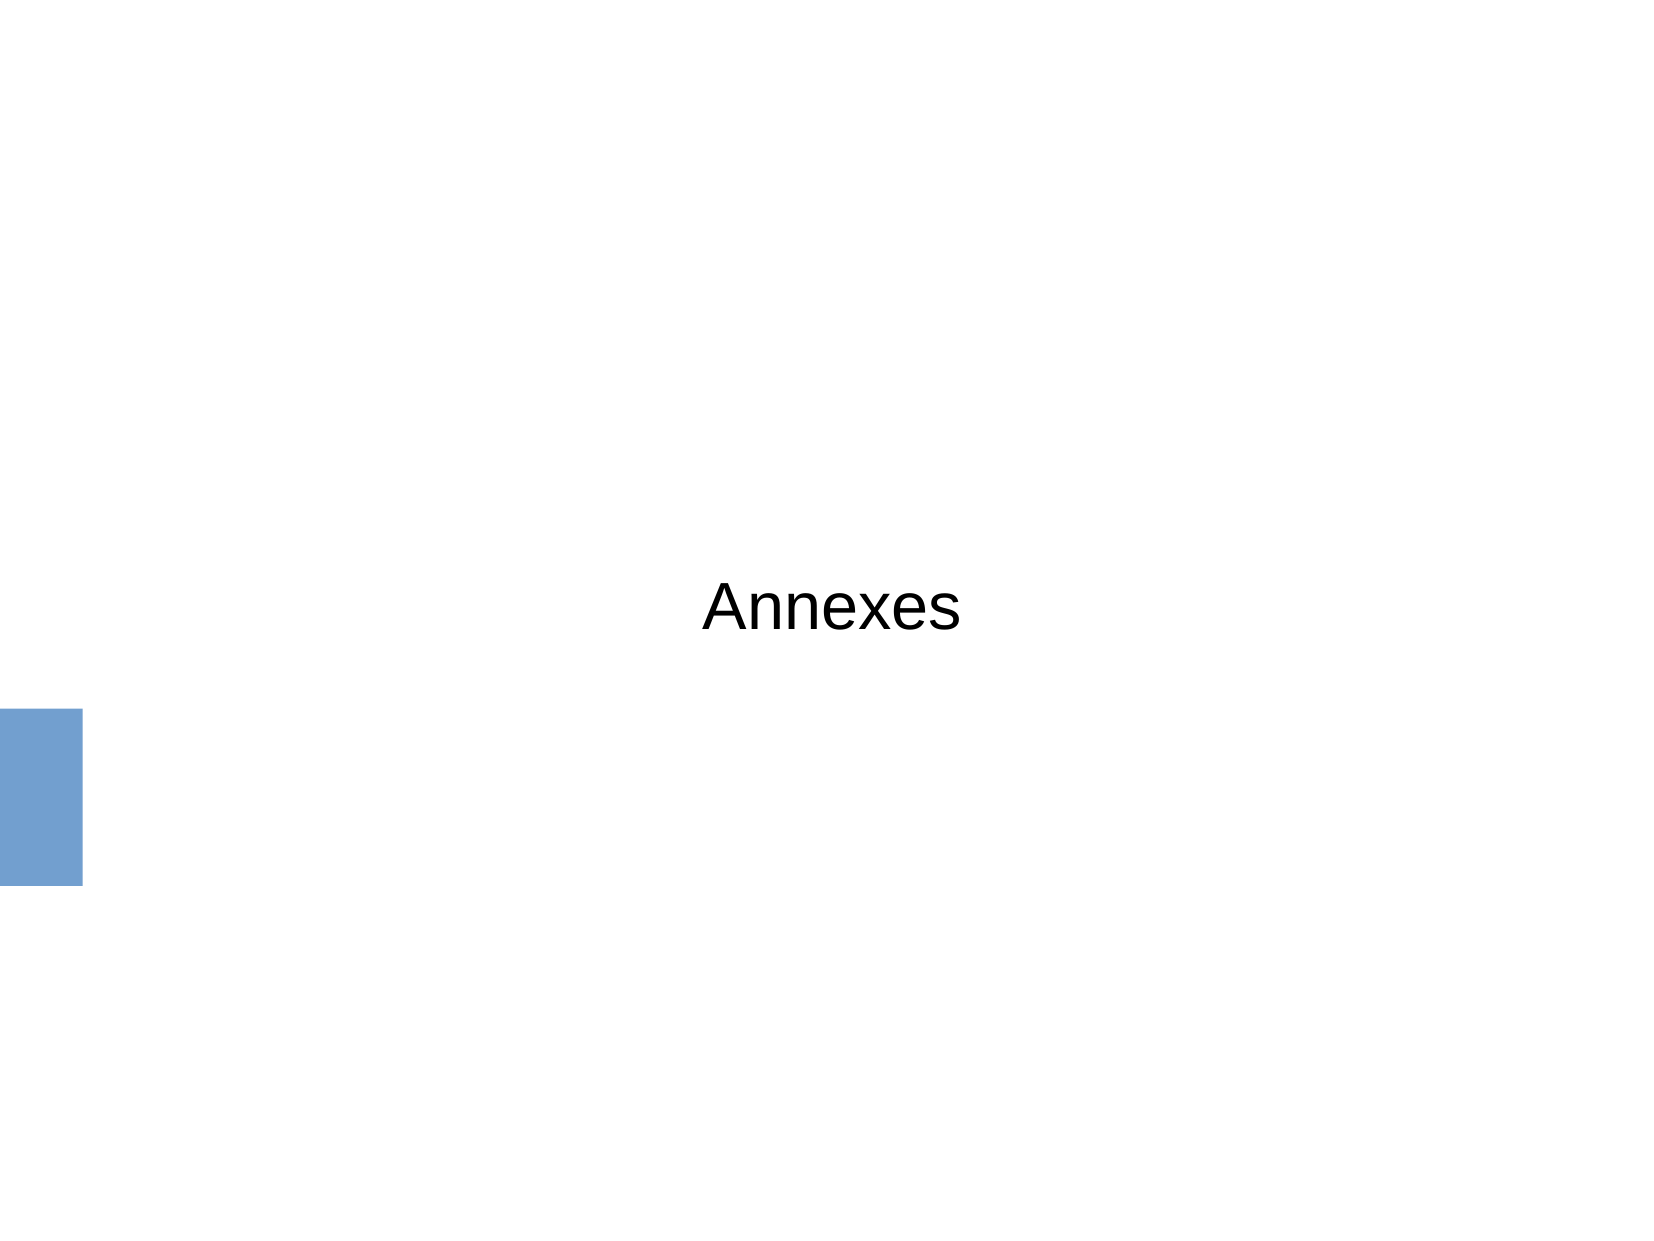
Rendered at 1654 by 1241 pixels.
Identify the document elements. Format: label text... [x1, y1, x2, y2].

subtitle Annexes [129, 59, 1536, 1155]
